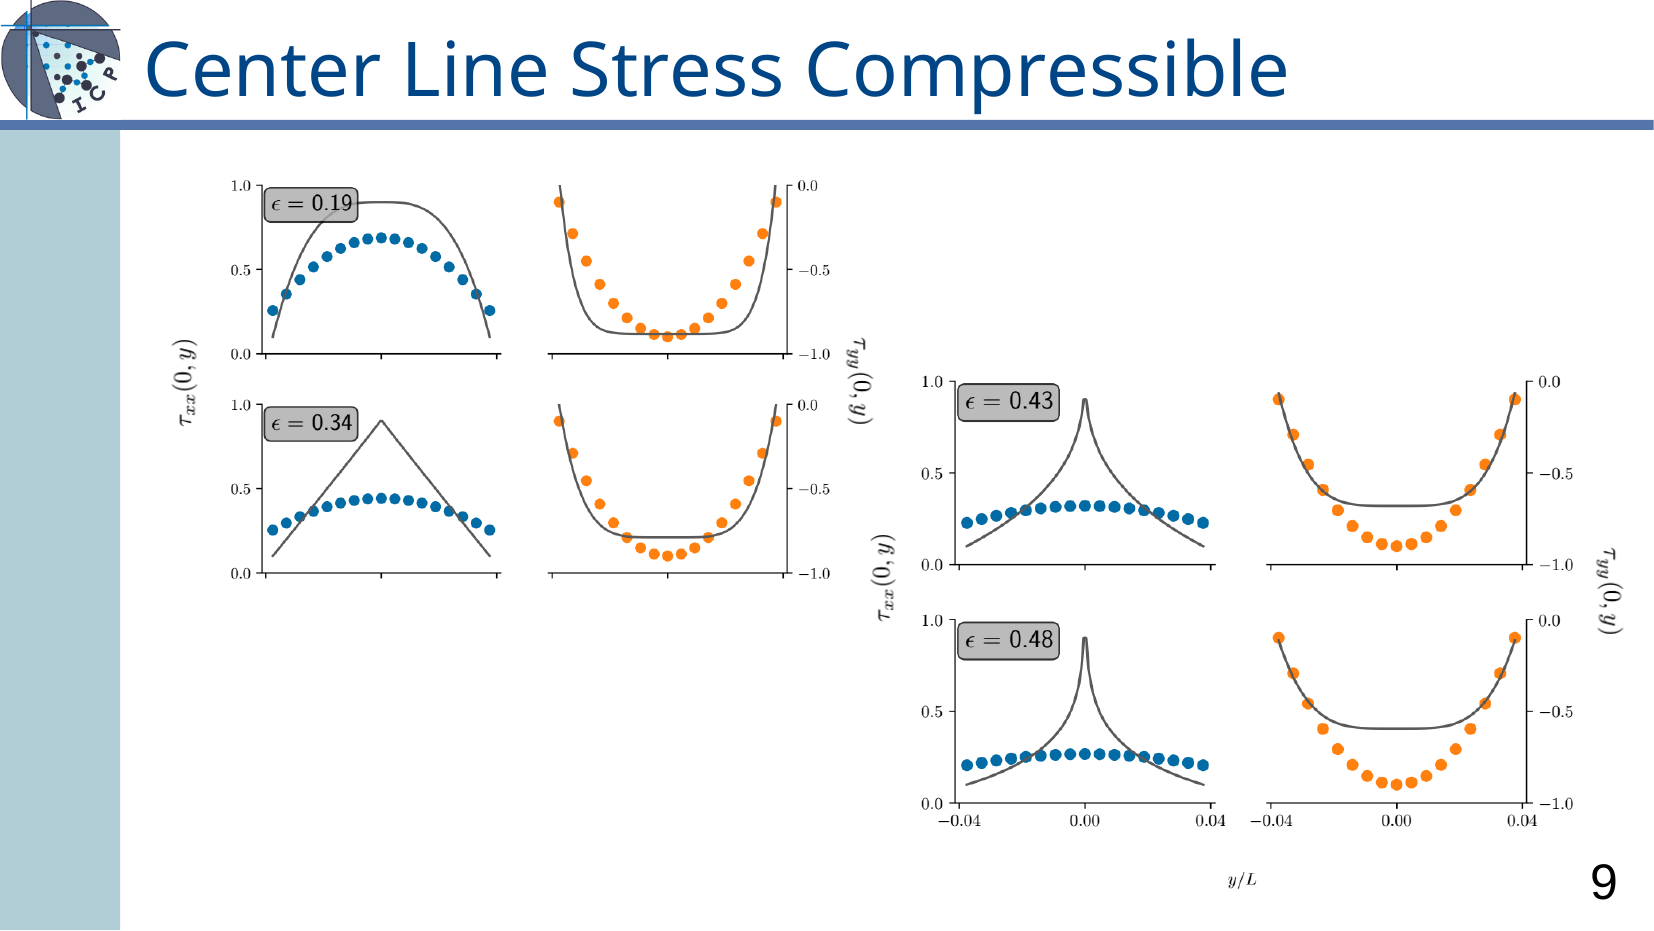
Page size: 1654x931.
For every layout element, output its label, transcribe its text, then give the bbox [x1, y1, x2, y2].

picture [0, 0, 121, 120]
picture [861, 362, 1636, 901]
picture [218, 164, 886, 601]
picture [162, 327, 211, 436]
title Center Line Stress Compressible [135, 0, 1636, 121]
